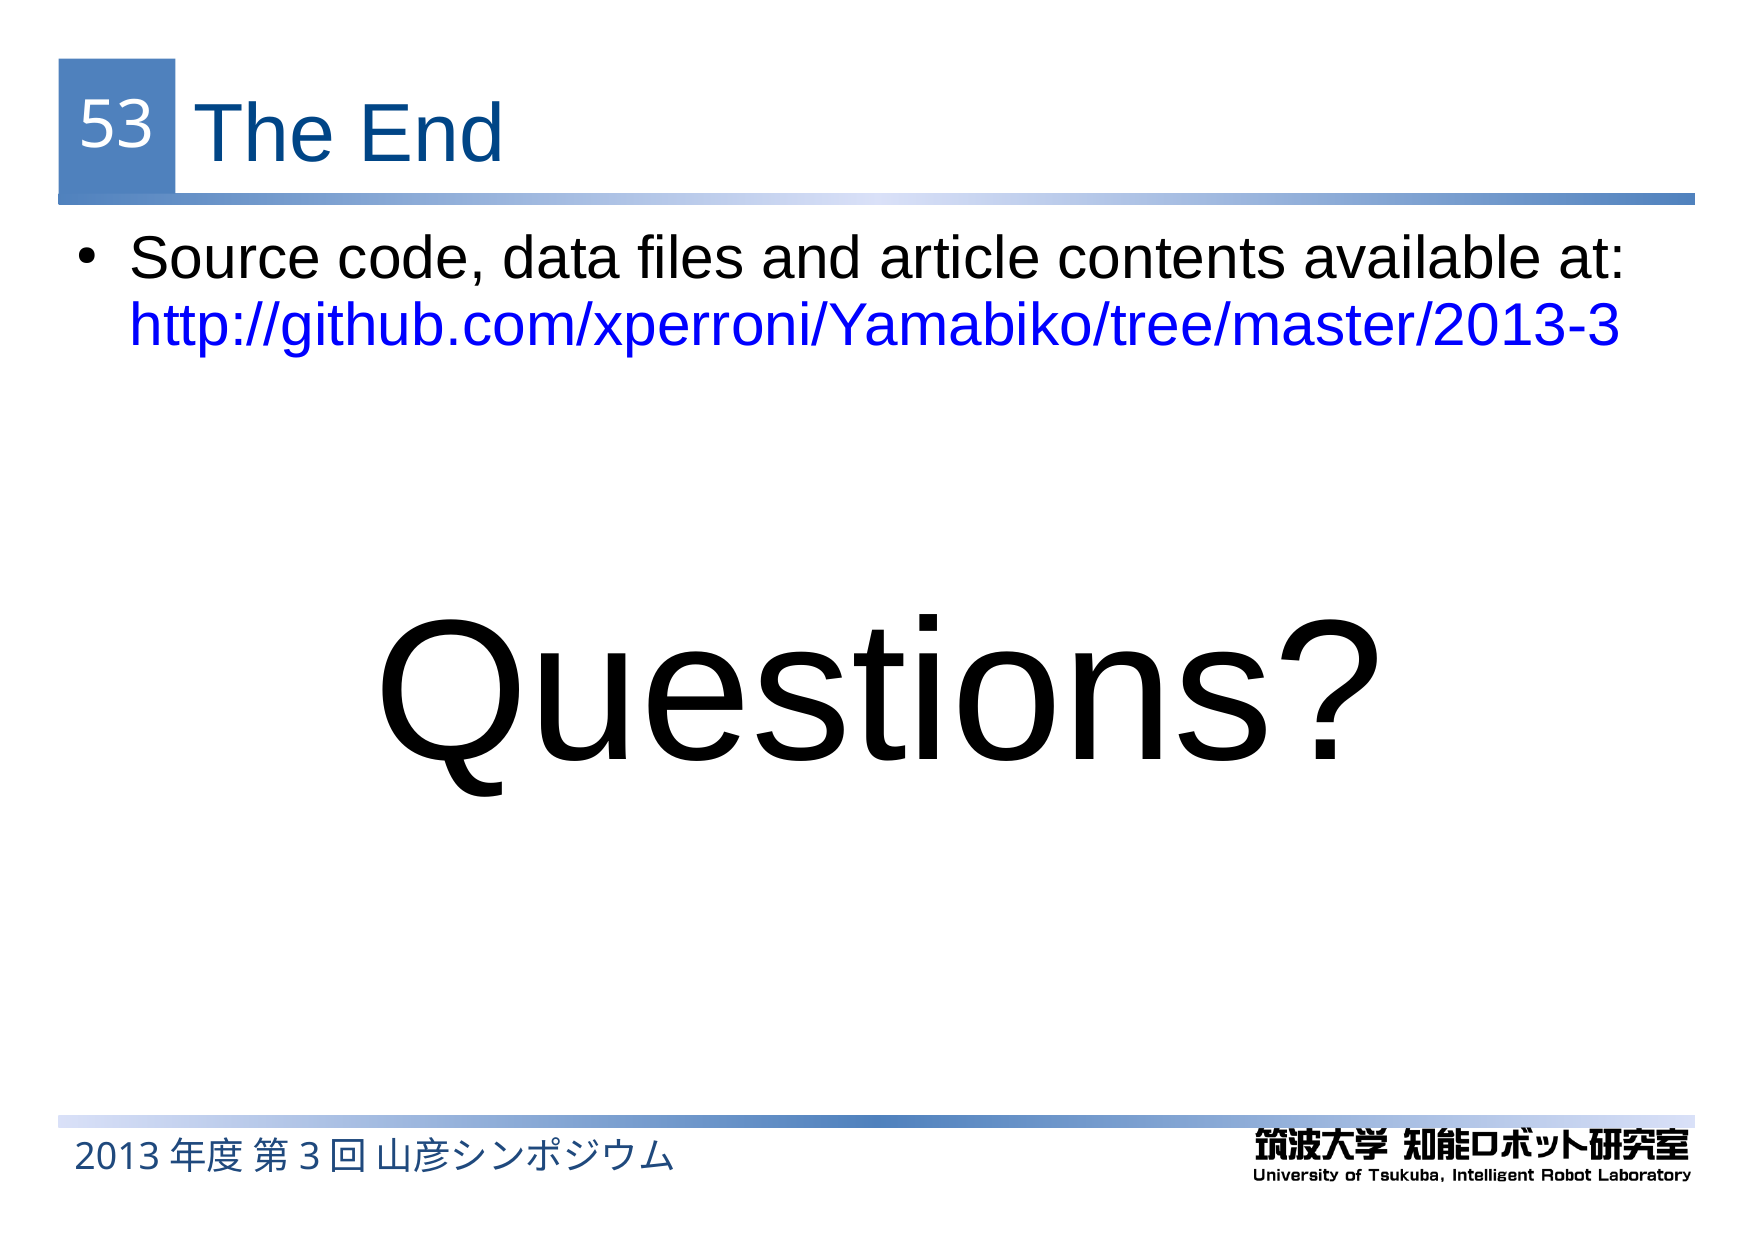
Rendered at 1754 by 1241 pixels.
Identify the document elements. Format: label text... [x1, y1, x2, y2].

picture [1252, 1127, 1691, 1182]
list Source code, data files and article contents available at: http://github.com/xperroni/Yamabiko/tree/master/2013-3 [58, 223, 1696, 471]
title The End [193, 61, 1651, 205]
text_box Questions? [58, 471, 1701, 909]
